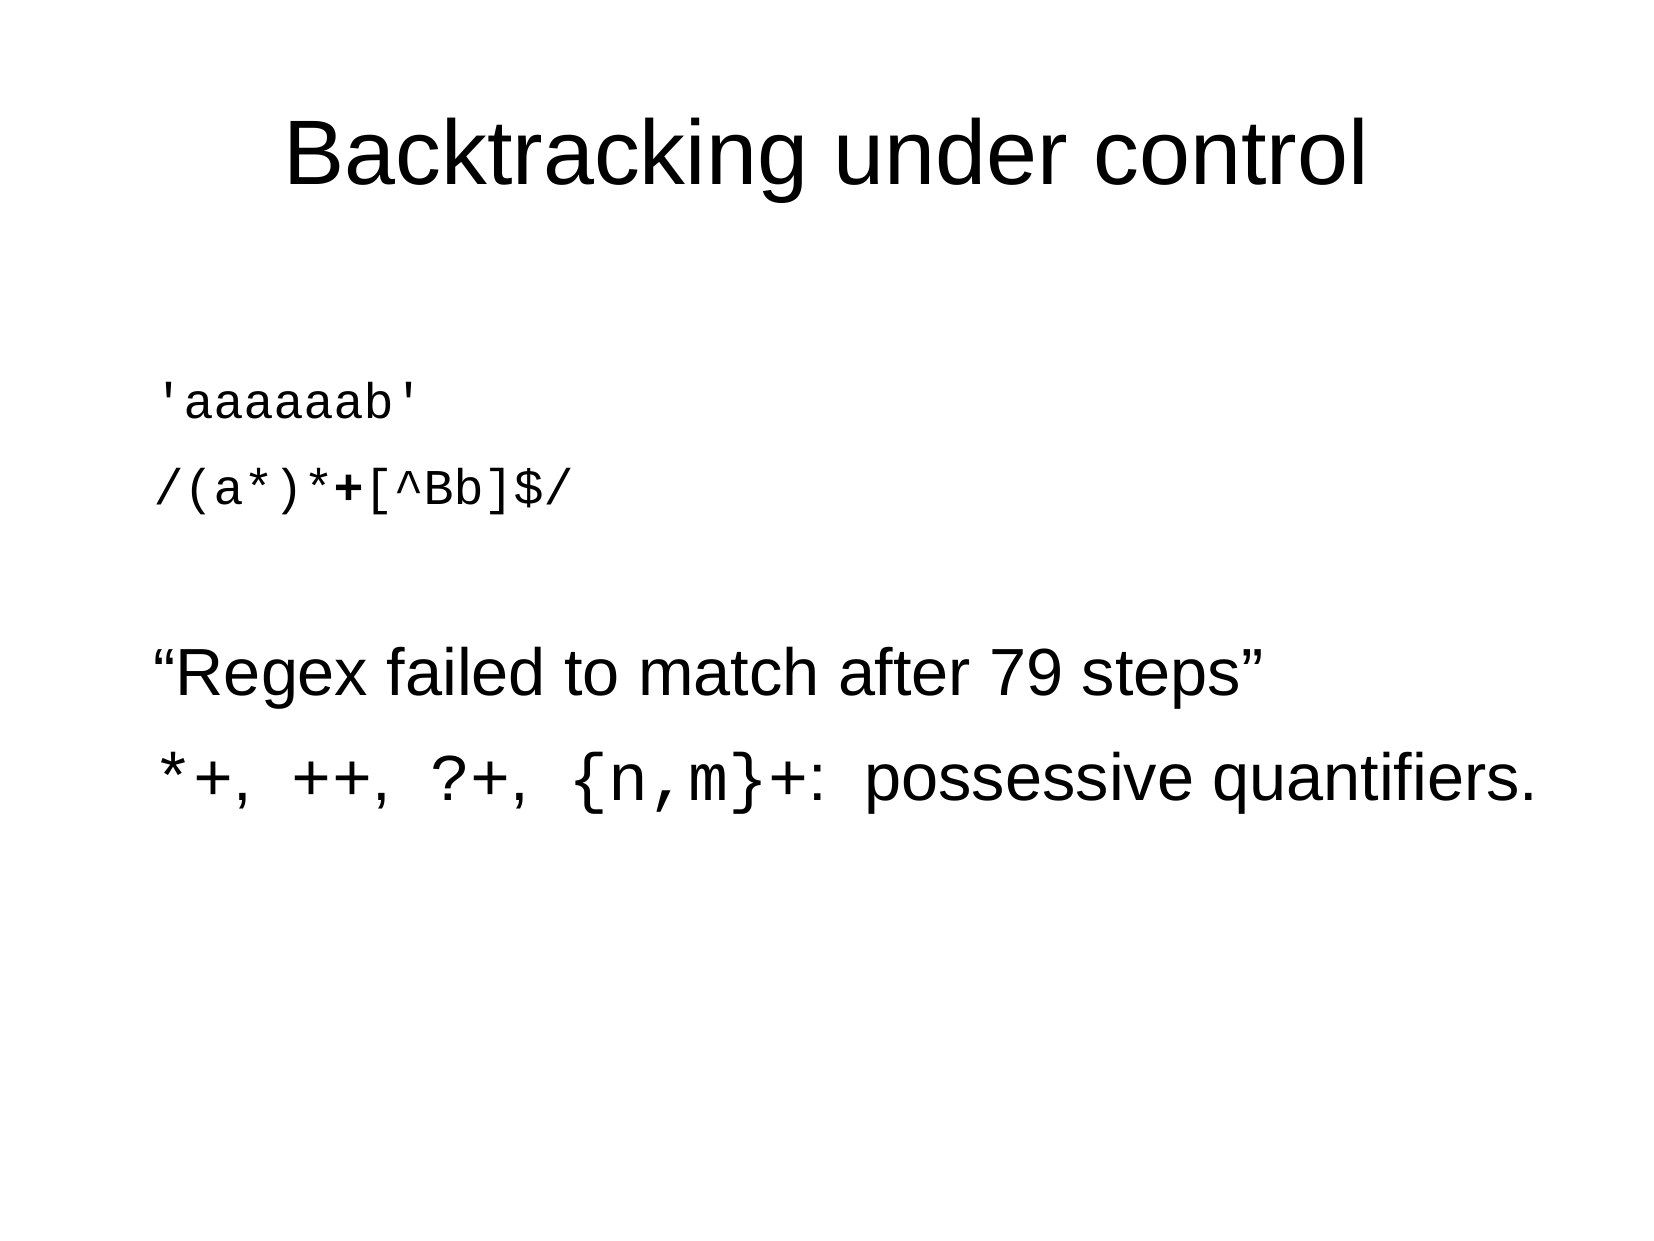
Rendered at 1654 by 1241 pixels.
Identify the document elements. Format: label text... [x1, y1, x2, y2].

list 'aaaaaab' /(a*)*+[^Bb]$/ “Regex failed to match after 79 steps” *+, ++, ?+, {n,m}+: possessive quantifiers. [82, 290, 1571, 1010]
title Backtracking under control [82, 49, 1571, 257]
